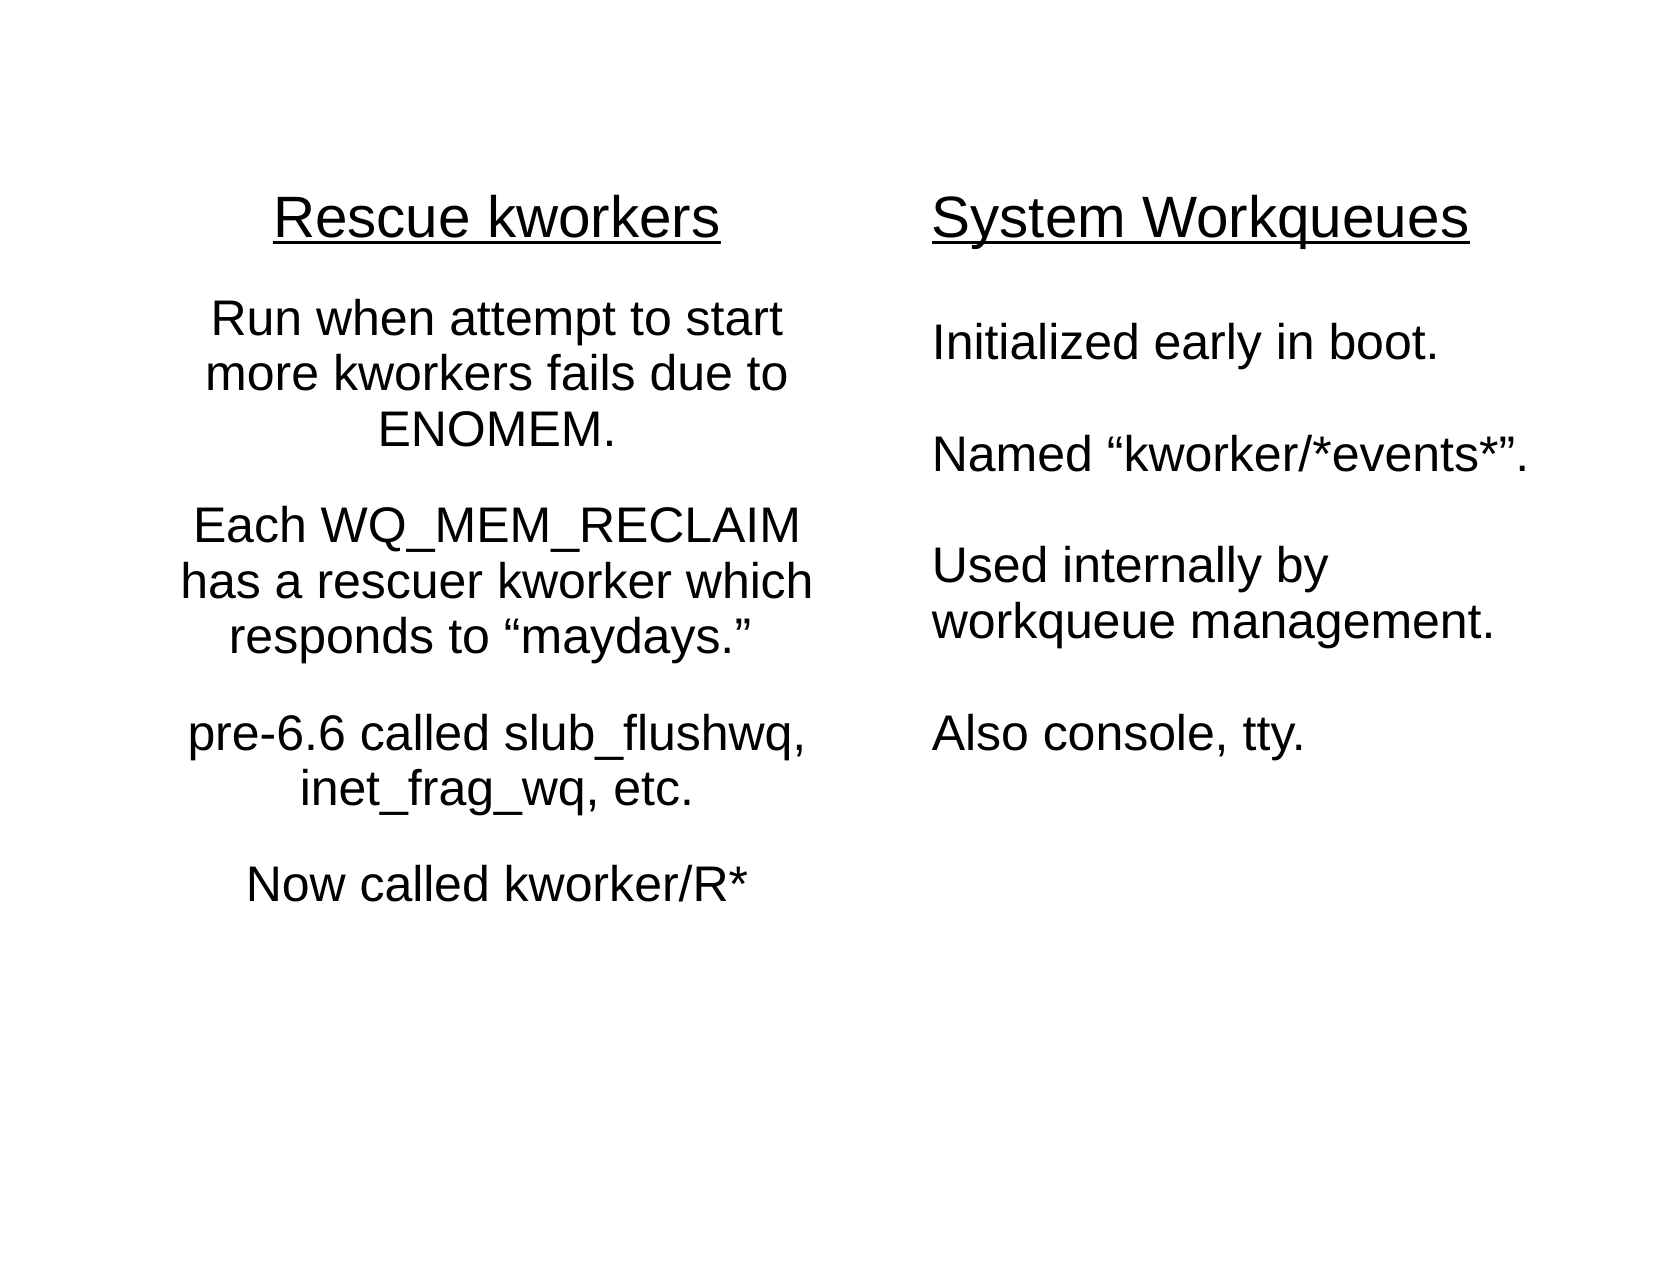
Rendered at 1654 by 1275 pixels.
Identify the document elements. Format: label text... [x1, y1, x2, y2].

list Rescue kworkers Run when attempt to start more kworkers fails due to ENOMEM. Each WQ_MEM_RECLAIM has a rescuer kworker which responds to “maydays.” pre-6.6 called slub_flushwq, inet_frag_wq, etc. Now called kworker/R* [98, 184, 825, 924]
list System Workqueues Initialized early in boot. Named “kworker/*events*”. Used internally by workqueue management. Also console, tty. [861, 184, 1588, 924]
